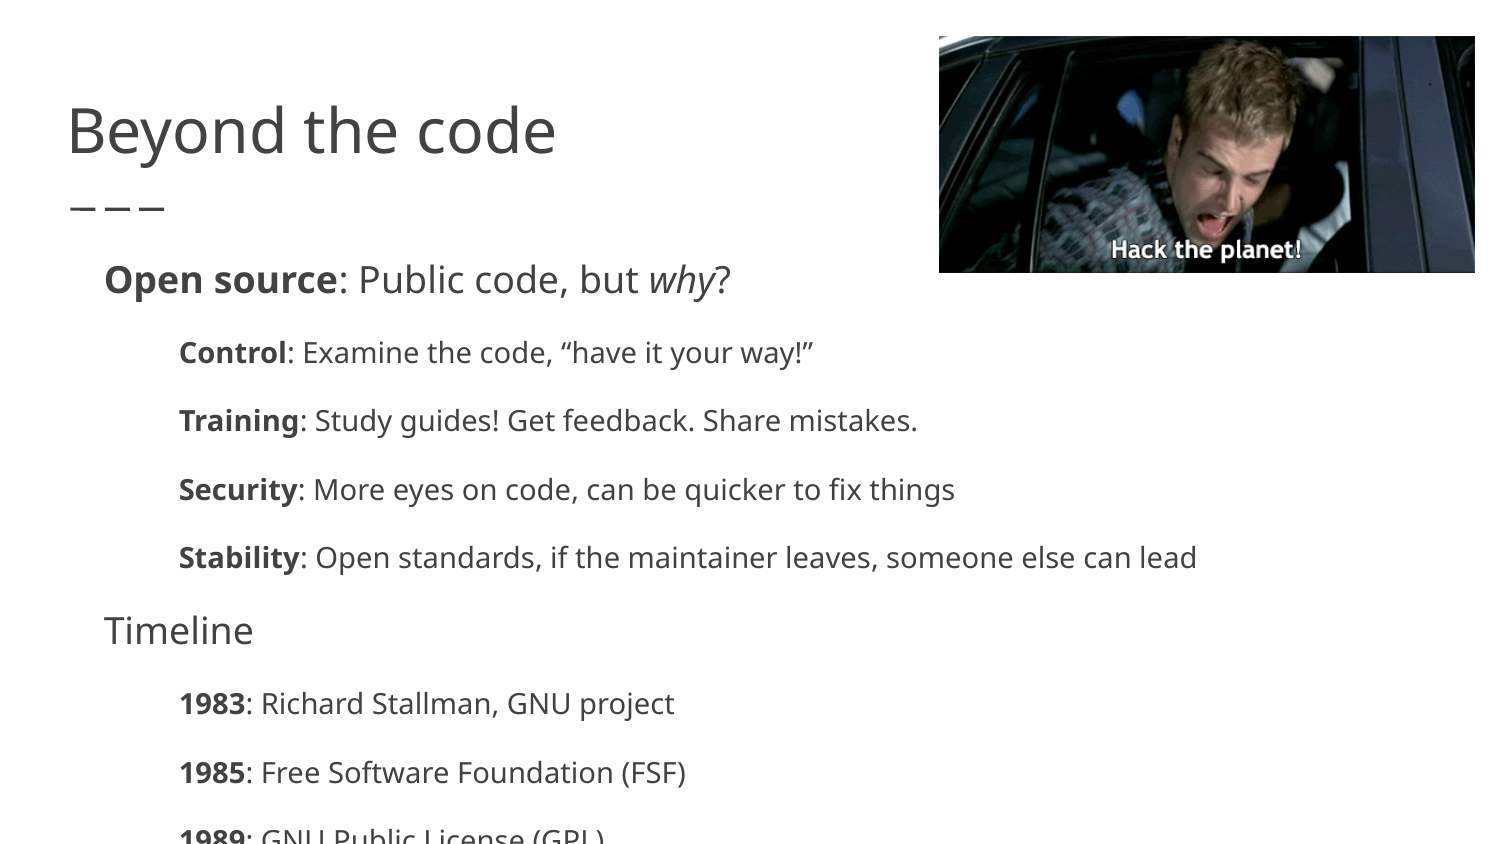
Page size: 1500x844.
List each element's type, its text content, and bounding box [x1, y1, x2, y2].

title Beyond the code [51, 61, 939, 182]
list Open source: Public code, but why? Control: Examine the code, “have it your way!” Training: Study guides! Get feedback. Share mistakes. Security: More eyes on code, can be quicker to fix things Stability: Open standards, if the maintainer leaves, someone else can lead Timeline 1983: Richard Stallman, GNU project 1985: Free Software Foundation (FSF) 1989: GNU Public License (GPL) 1997: The Cathedral and the Bazaar 1998: Open Source Initiative [51, 240, 1449, 750]
picture [939, 36, 1475, 273]
